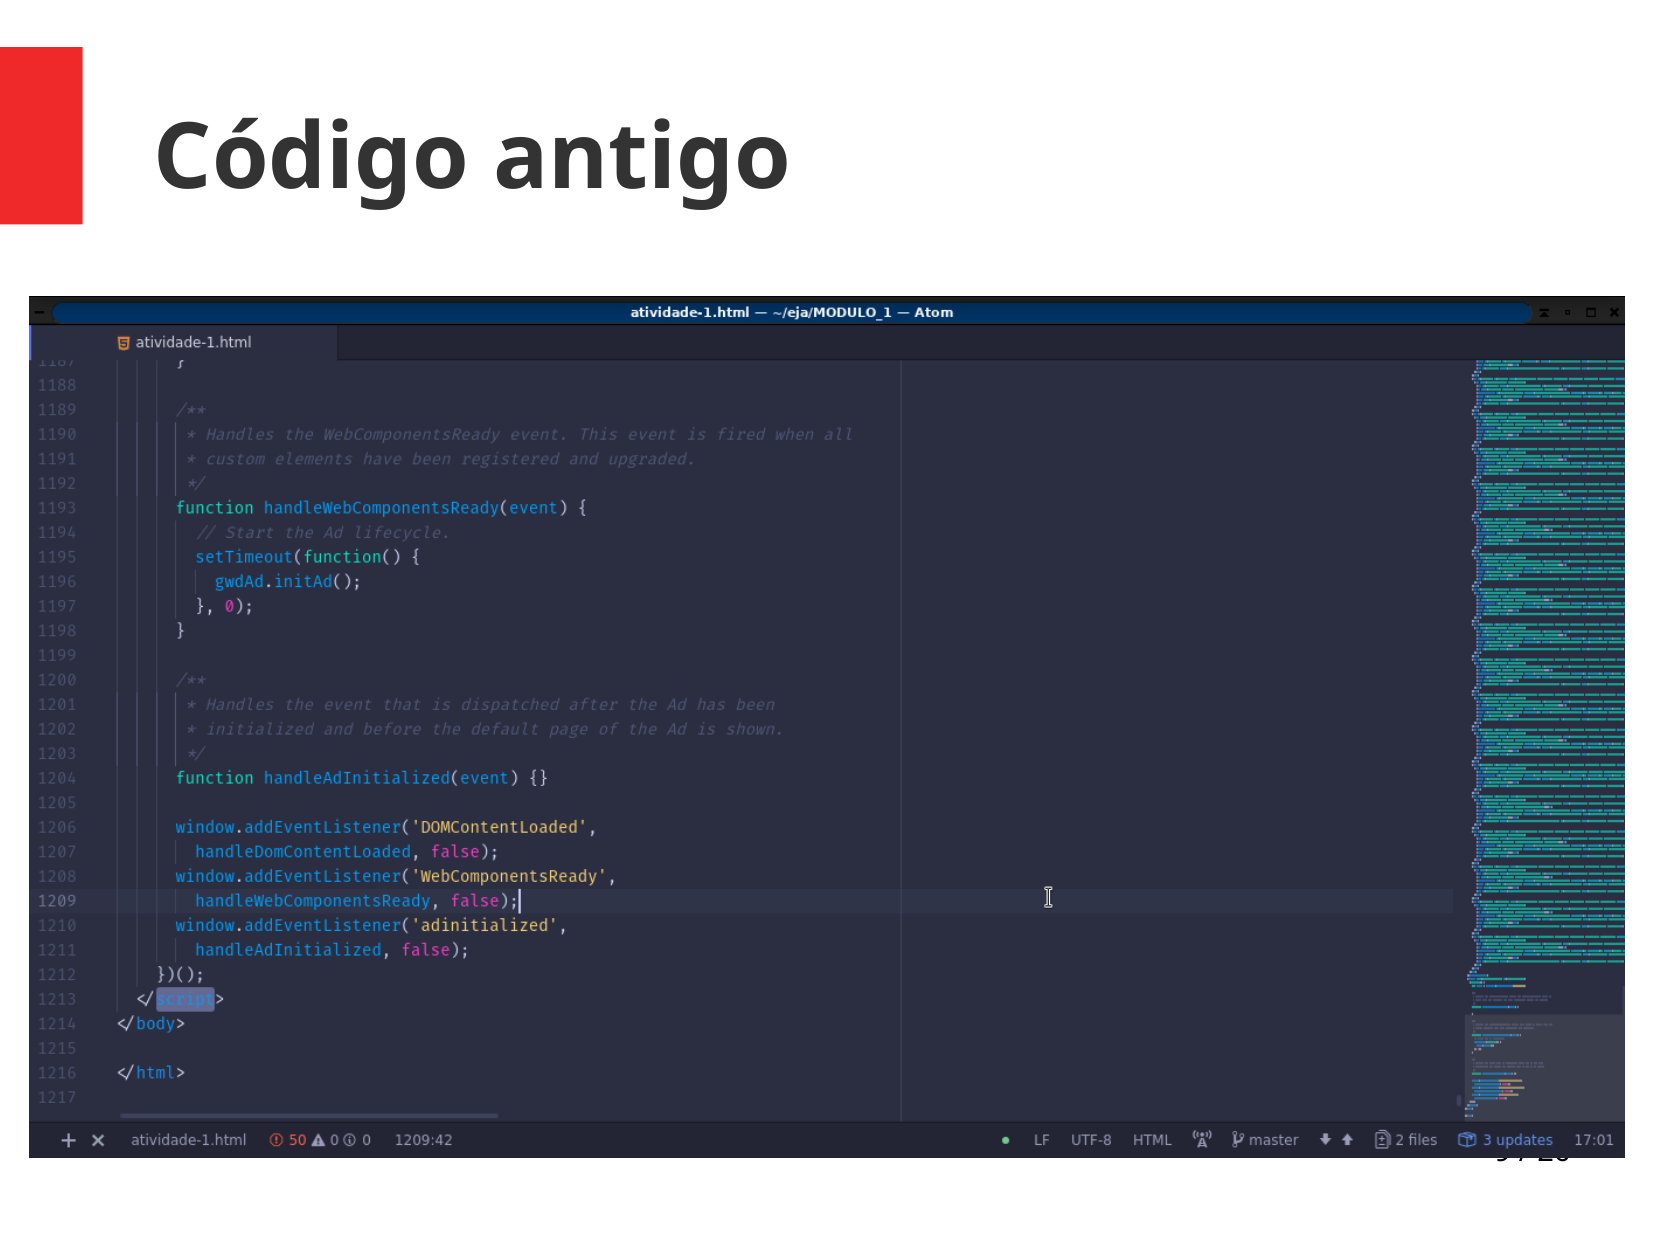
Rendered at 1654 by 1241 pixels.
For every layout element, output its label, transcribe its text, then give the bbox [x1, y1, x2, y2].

title Código antigo [118, 37, 1571, 269]
picture [29, 296, 1625, 1158]
